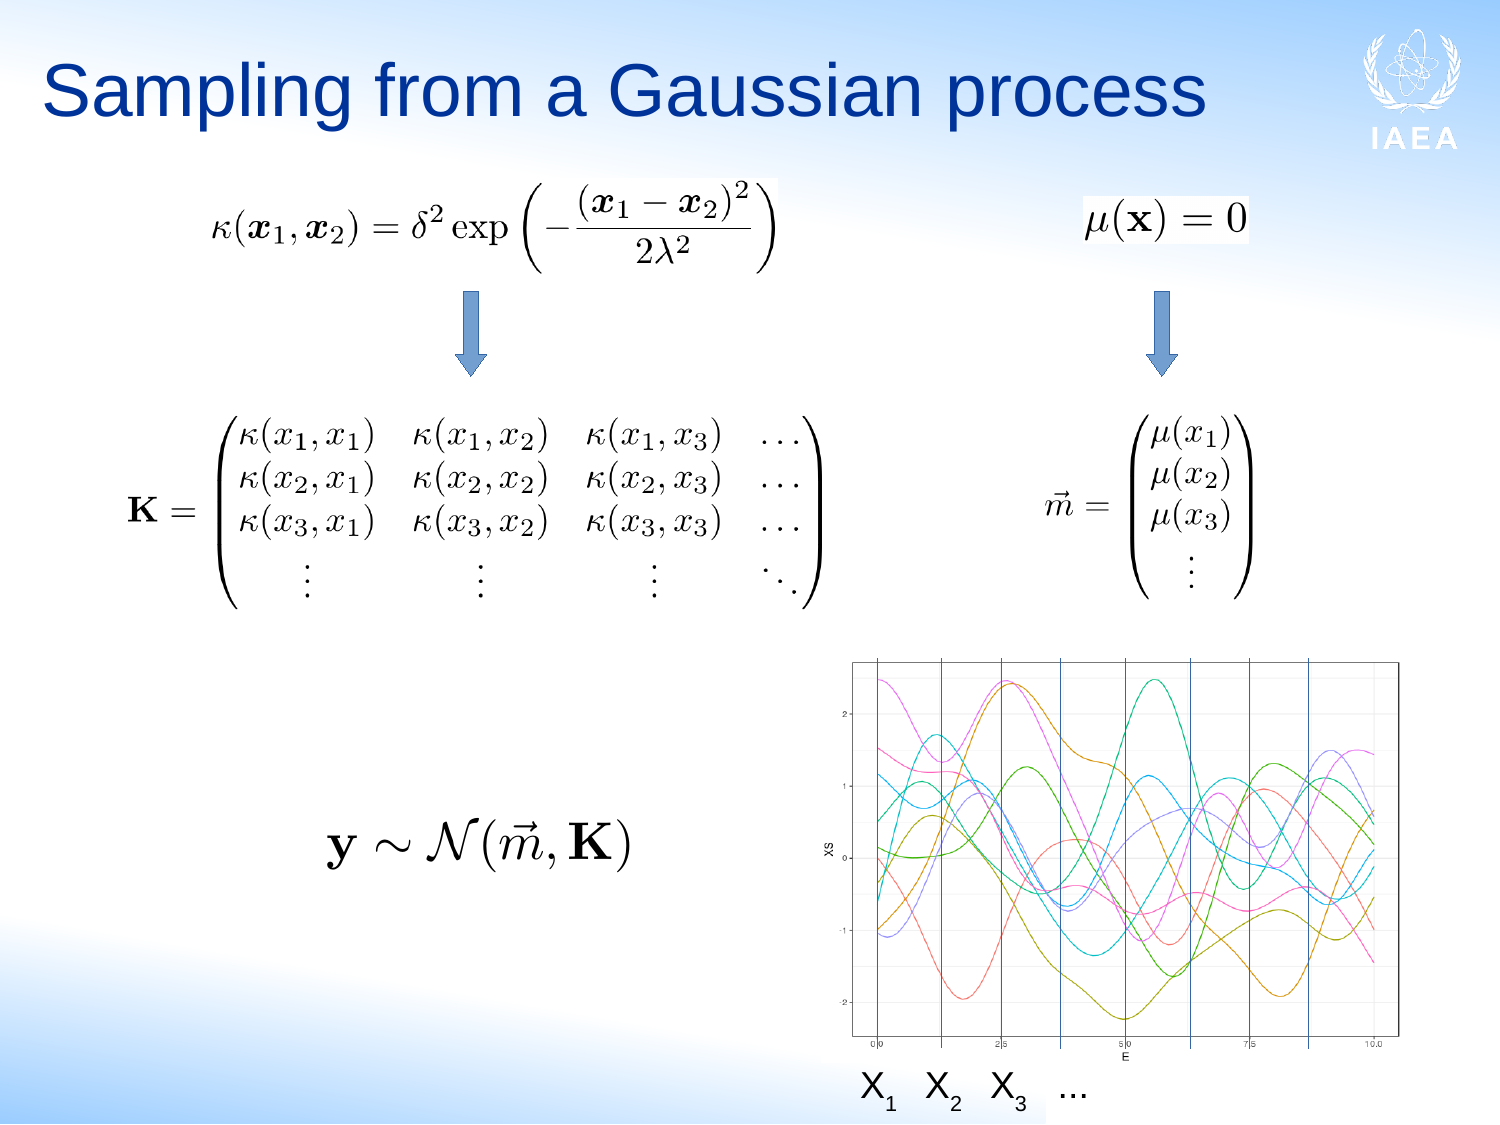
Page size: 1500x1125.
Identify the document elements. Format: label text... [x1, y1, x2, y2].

text_box X3 [975, 1057, 1042, 1123]
picture [821, 658, 1401, 1063]
text_box X2 [910, 1057, 975, 1123]
picture [1036, 405, 1262, 606]
text_box X1 [845, 1057, 910, 1123]
picture [117, 408, 830, 616]
title Sampling from a Gaussian process [41, 5, 1265, 174]
picture [1083, 196, 1249, 244]
picture [318, 809, 634, 875]
text_box [455, 291, 487, 377]
text_box ... [1043, 1057, 1105, 1115]
picture [1363, 29, 1461, 149]
text_box [1146, 291, 1178, 377]
picture [208, 178, 778, 275]
